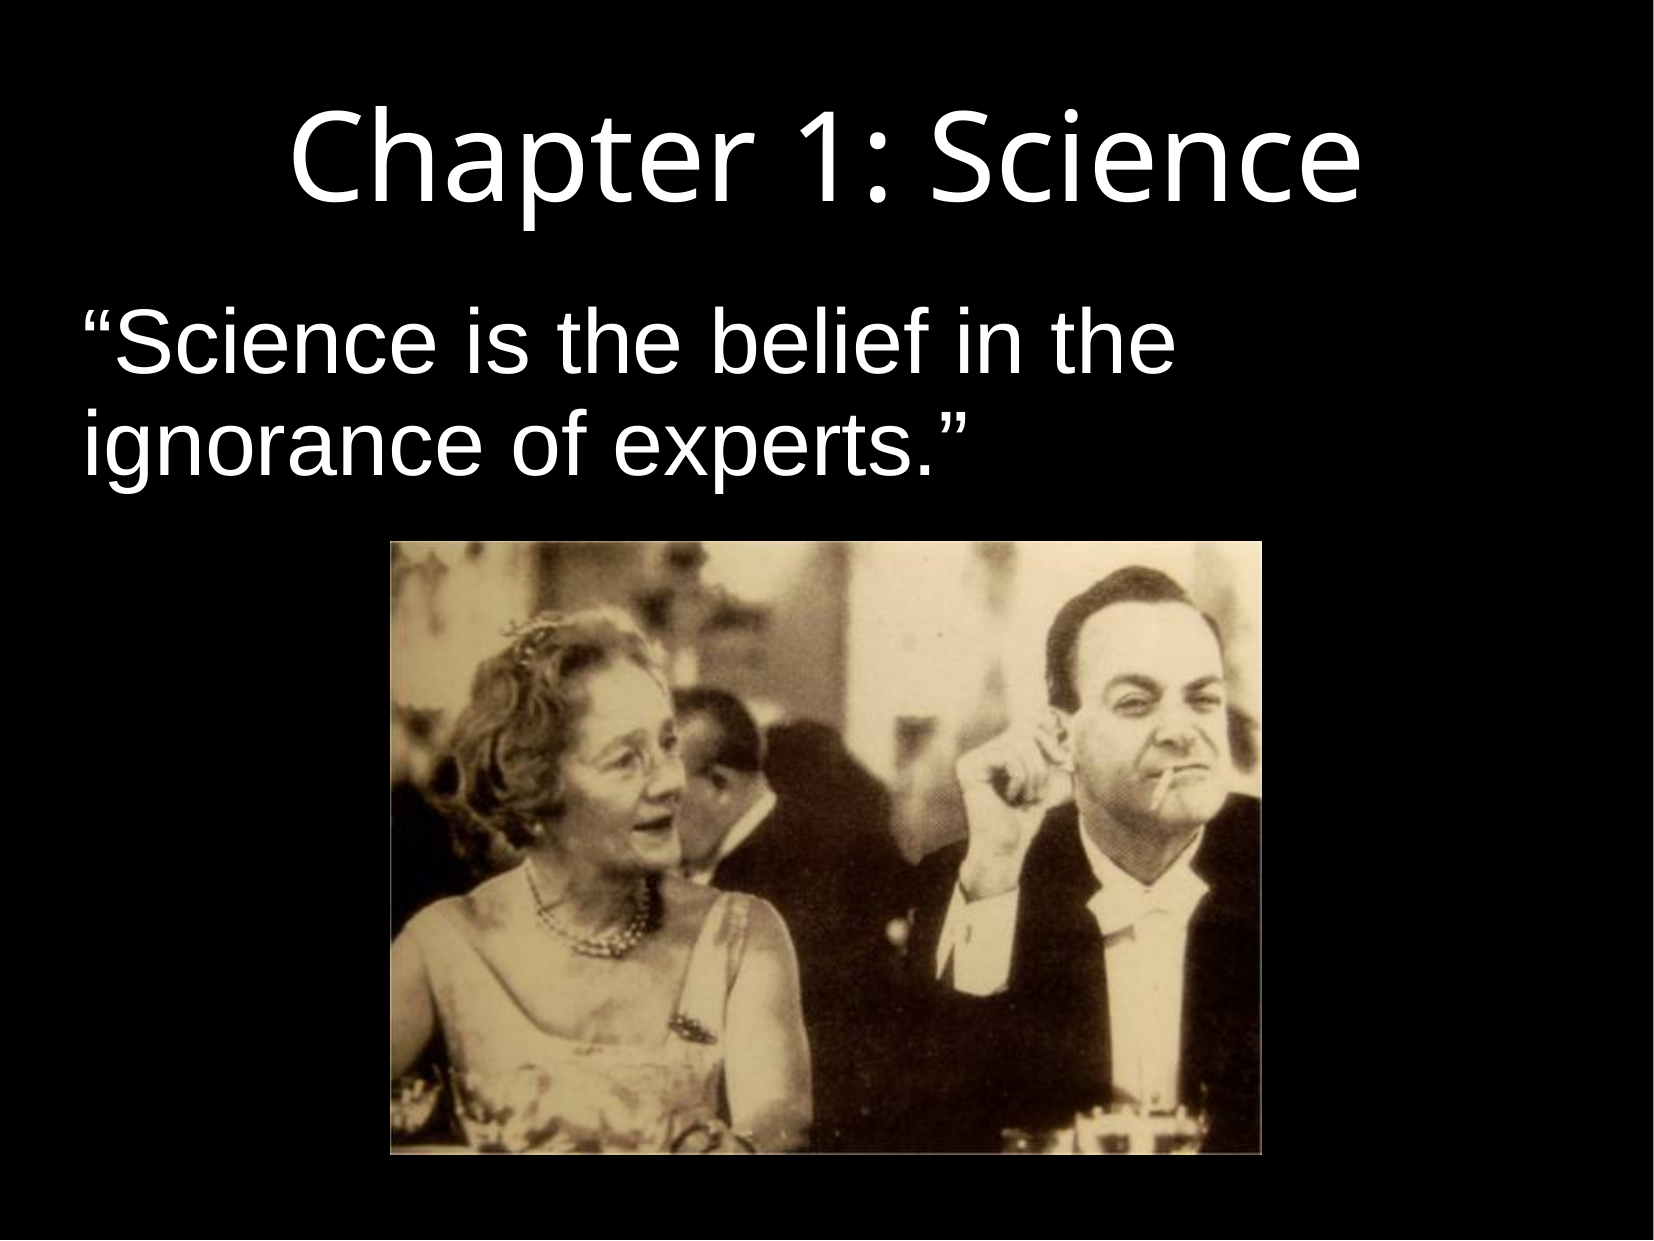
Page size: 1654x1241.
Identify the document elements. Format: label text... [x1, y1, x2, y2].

list “Science is the belief in the ignorance of experts.” [82, 290, 1571, 634]
picture [390, 634, 1262, 1156]
title Chapter 1: Science [82, 49, 1571, 257]
